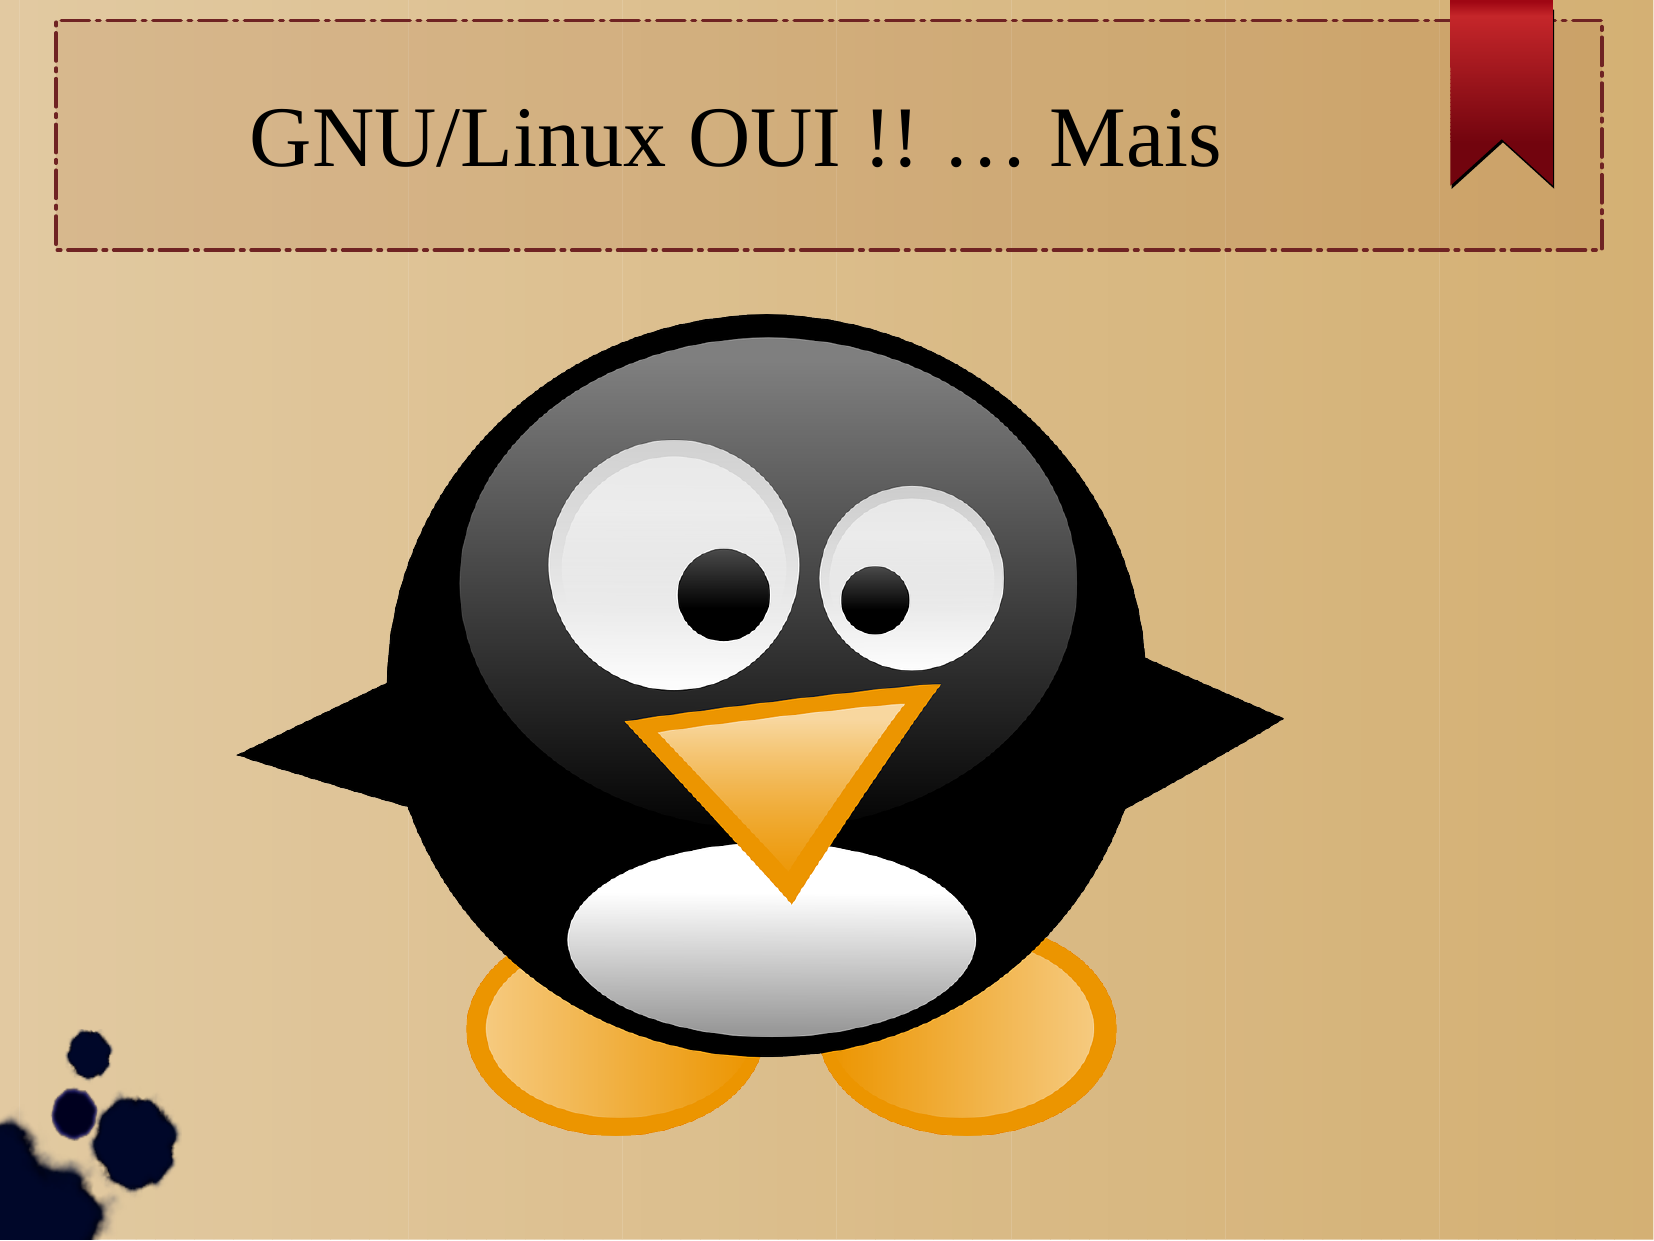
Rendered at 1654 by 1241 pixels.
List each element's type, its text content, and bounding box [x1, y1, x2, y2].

picture [236, 314, 1284, 1136]
title GNU/Linux OUI !! … Mais [82, 47, 1412, 229]
subtitle [82, 299, 1571, 1019]
